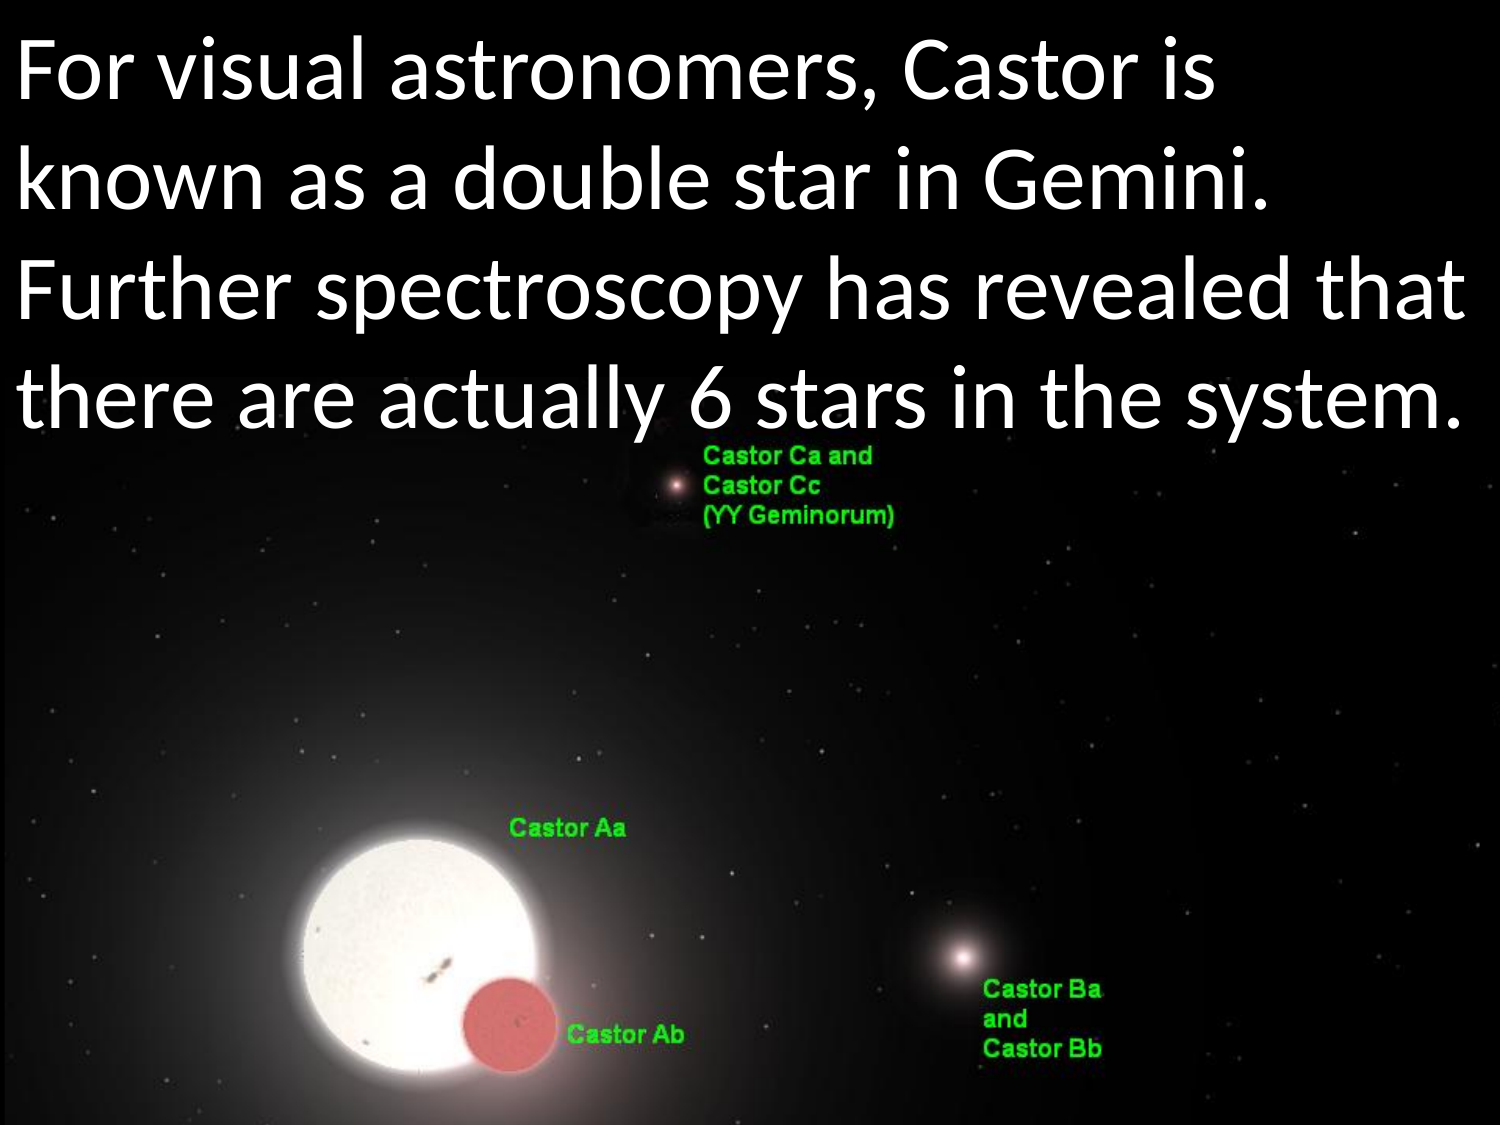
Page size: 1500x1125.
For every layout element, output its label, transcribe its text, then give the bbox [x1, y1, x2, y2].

text_box For visual astronomers, Castor is known as a double star in Gemini. Further spectroscopy has revealed that there are actually 6 stars in the system. [0, 0, 1500, 460]
picture [4, 460, 1500, 1125]
